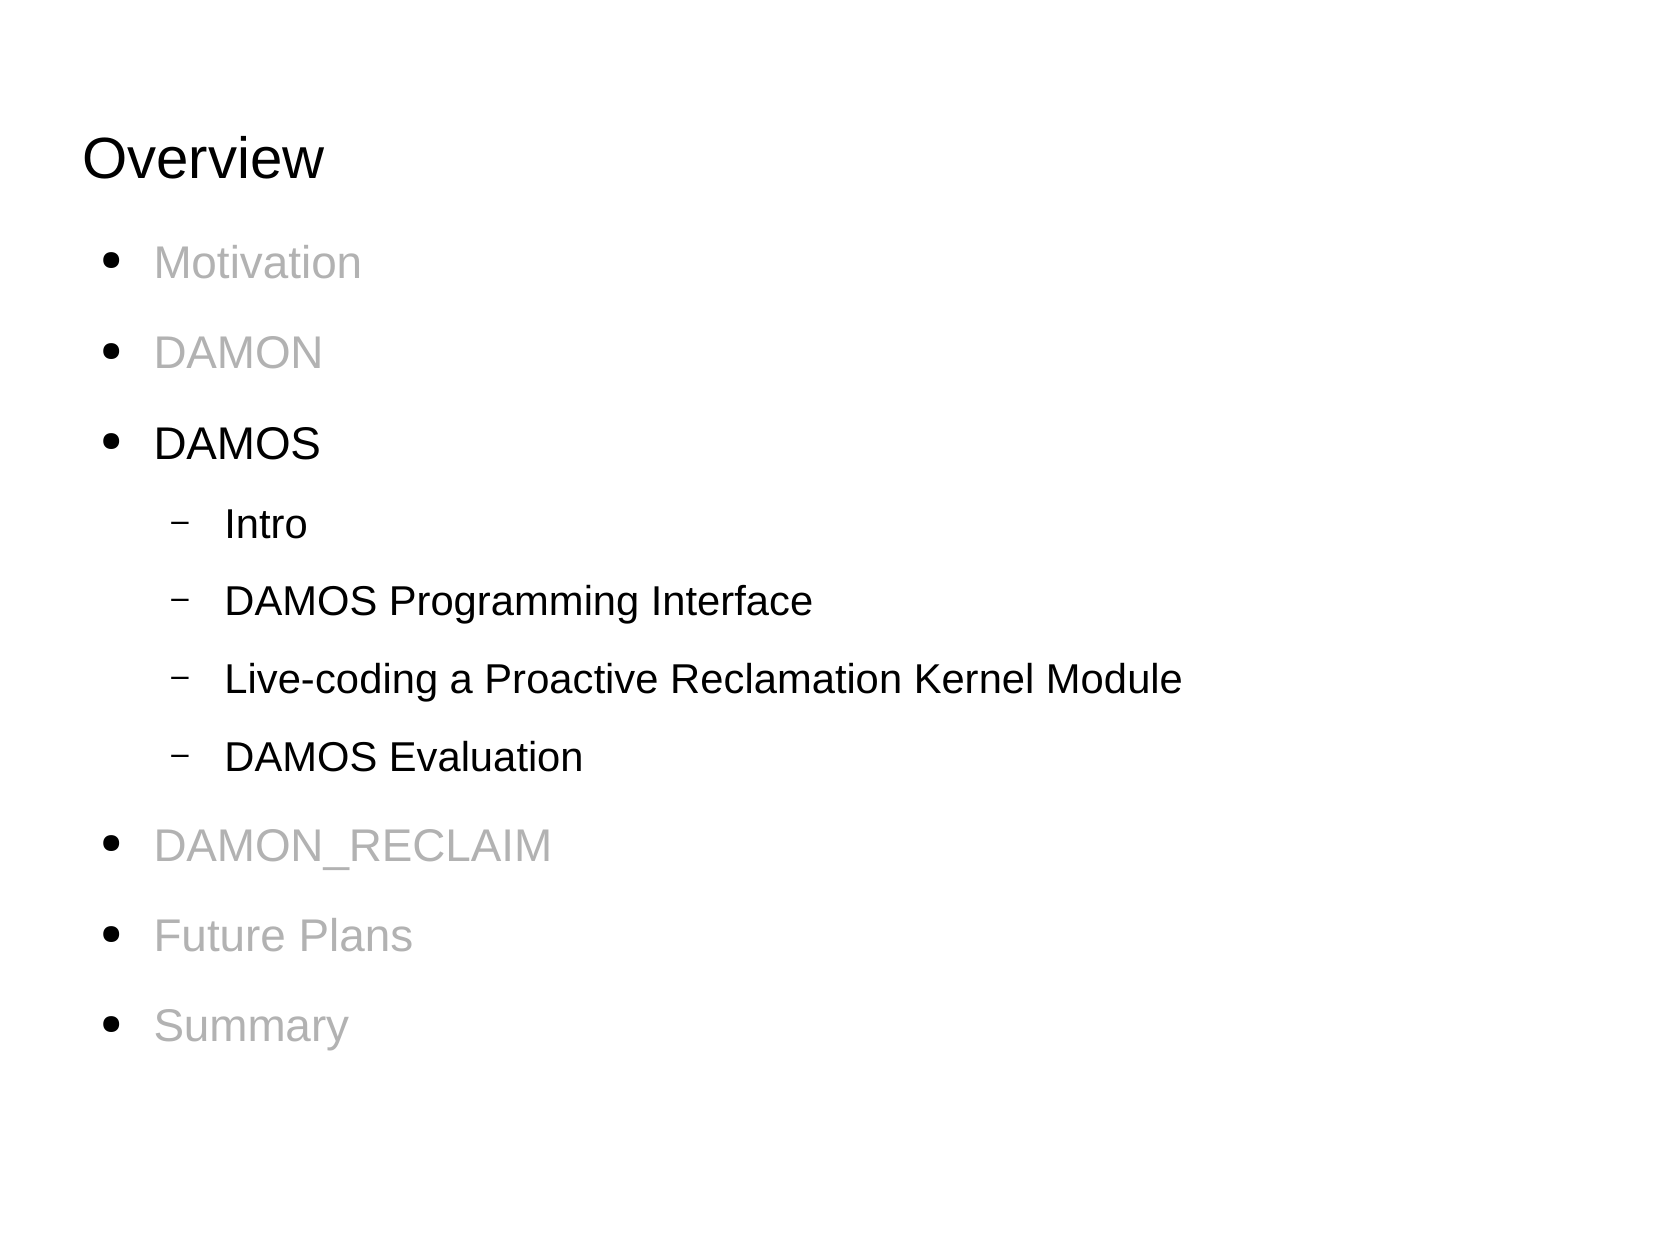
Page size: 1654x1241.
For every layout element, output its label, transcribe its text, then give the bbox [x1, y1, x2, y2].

list Motivation DAMON DAMOS Intro DAMOS Programming Interface Live-coding a Proactive Reclamation Kernel Module DAMOS Evaluation DAMON_RECLAIM Future Plans Summary [82, 236, 1571, 1111]
title Overview [82, 108, 1571, 210]
